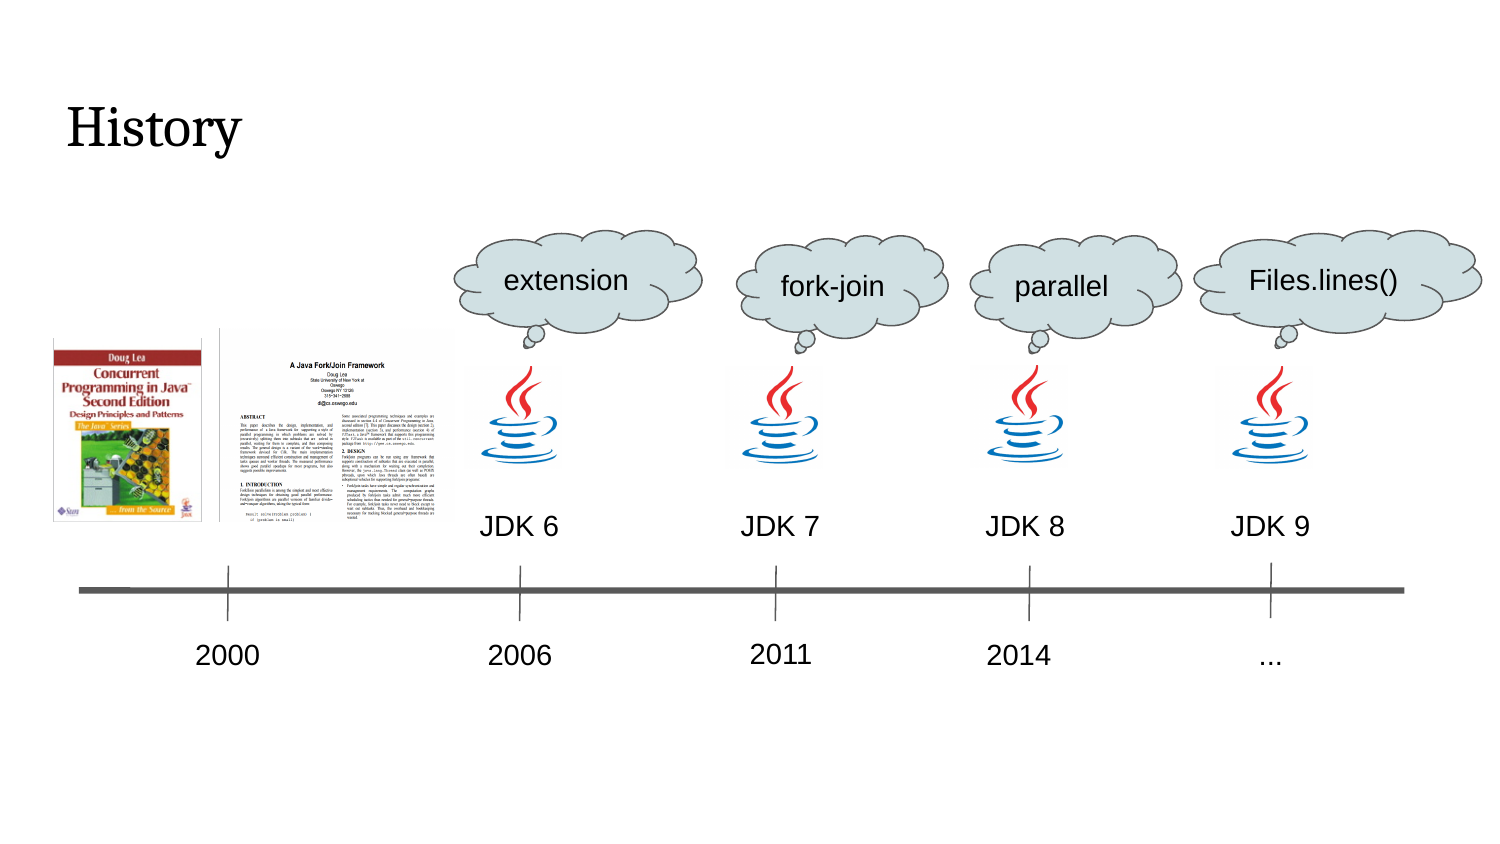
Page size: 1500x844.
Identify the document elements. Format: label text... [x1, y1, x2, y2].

text_box ... [1215, 621, 1327, 695]
text_box JDK 7 [725, 492, 837, 567]
picture [1215, 366, 1313, 469]
text_box fork-join [736, 235, 949, 354]
picture [970, 365, 1068, 468]
text_box JDK 6 [464, 492, 576, 567]
text_box Files.lines() [1193, 230, 1482, 349]
text_box 2000 [168, 621, 287, 695]
picture [464, 366, 562, 469]
text_box 2006 [464, 621, 576, 695]
text_box JDK 9 [1215, 492, 1327, 567]
picture [51, 338, 203, 522]
picture [219, 328, 455, 522]
text_box 2011 [725, 620, 837, 694]
text_box parallel [970, 235, 1182, 354]
picture [725, 366, 823, 469]
text_box 2014 [963, 621, 1075, 695]
title History [51, 72, 1449, 167]
text_box JDK 8 [970, 491, 1082, 566]
text_box extension [454, 230, 703, 349]
